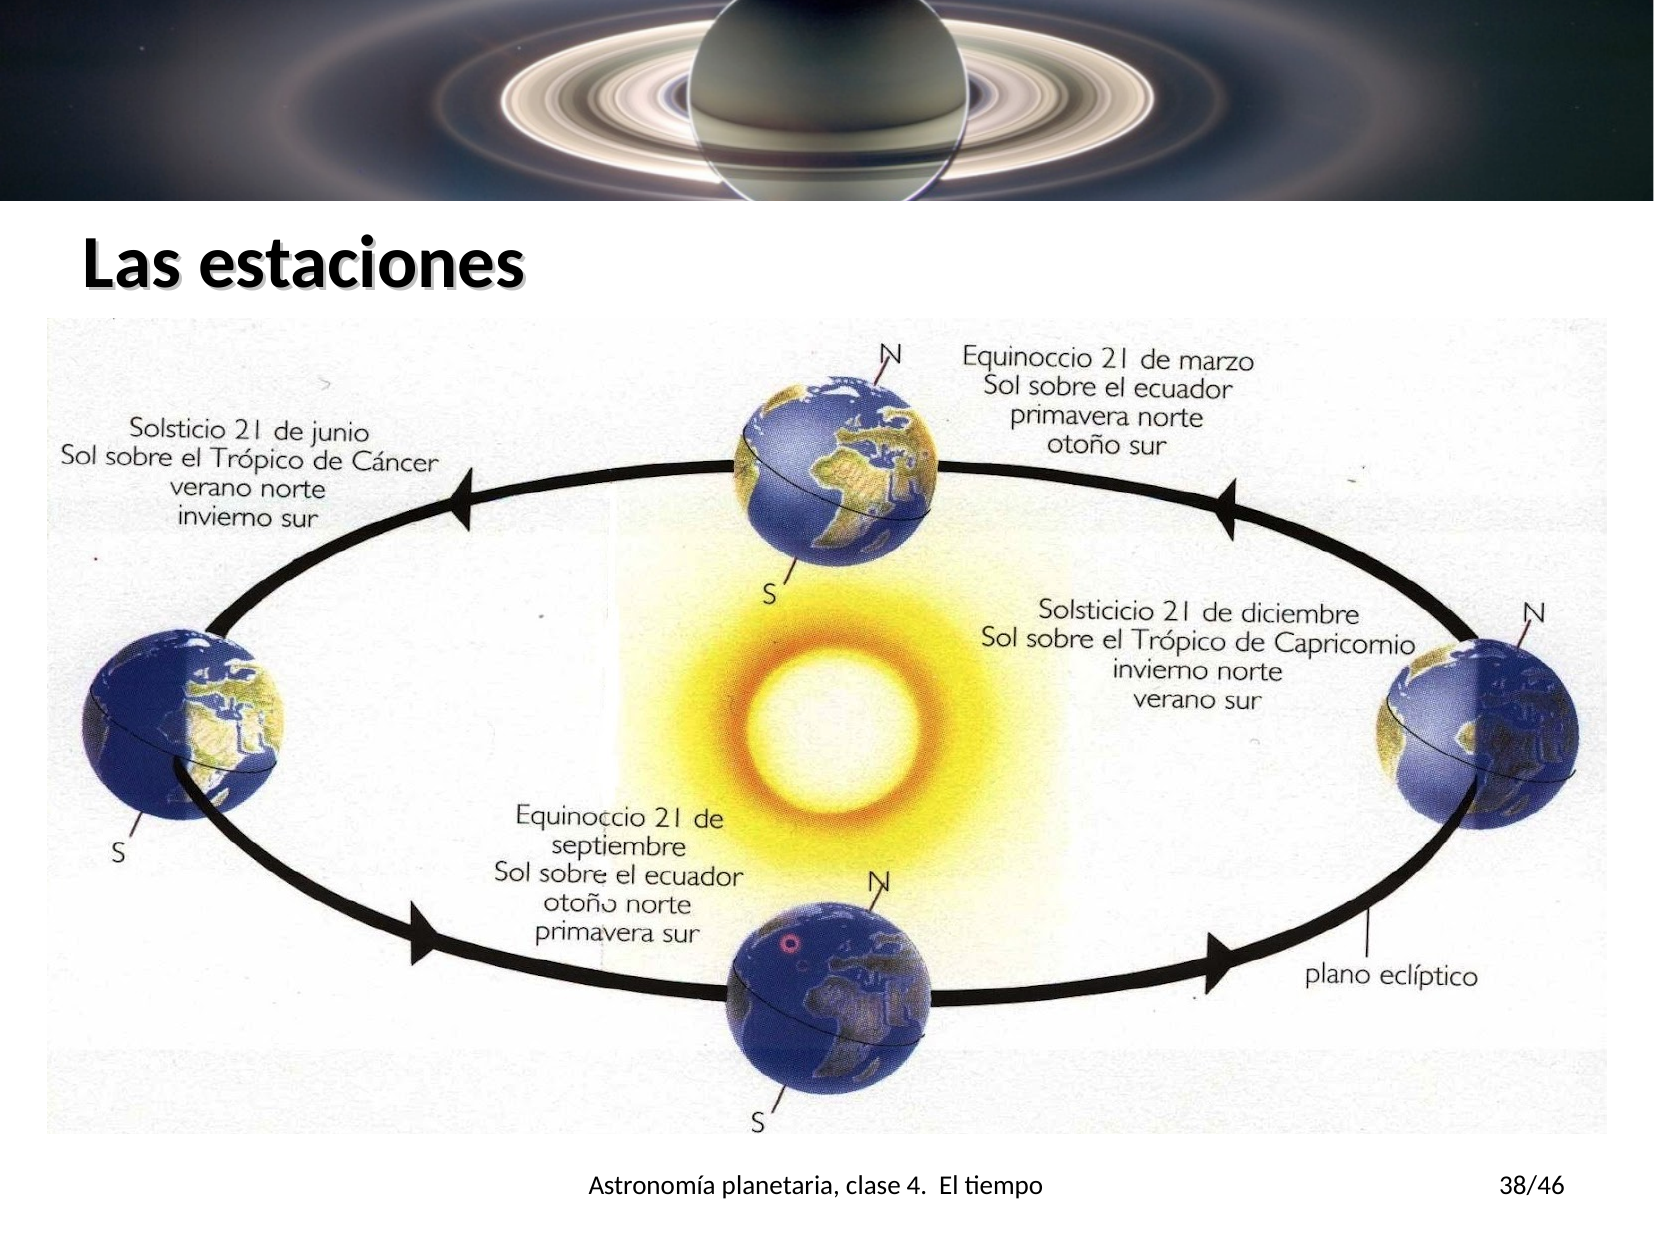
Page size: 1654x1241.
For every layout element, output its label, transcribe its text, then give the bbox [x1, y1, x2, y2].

title Las estaciones [82, 165, 1571, 318]
picture [47, 318, 1607, 1134]
picture [0, 0, 1654, 201]
